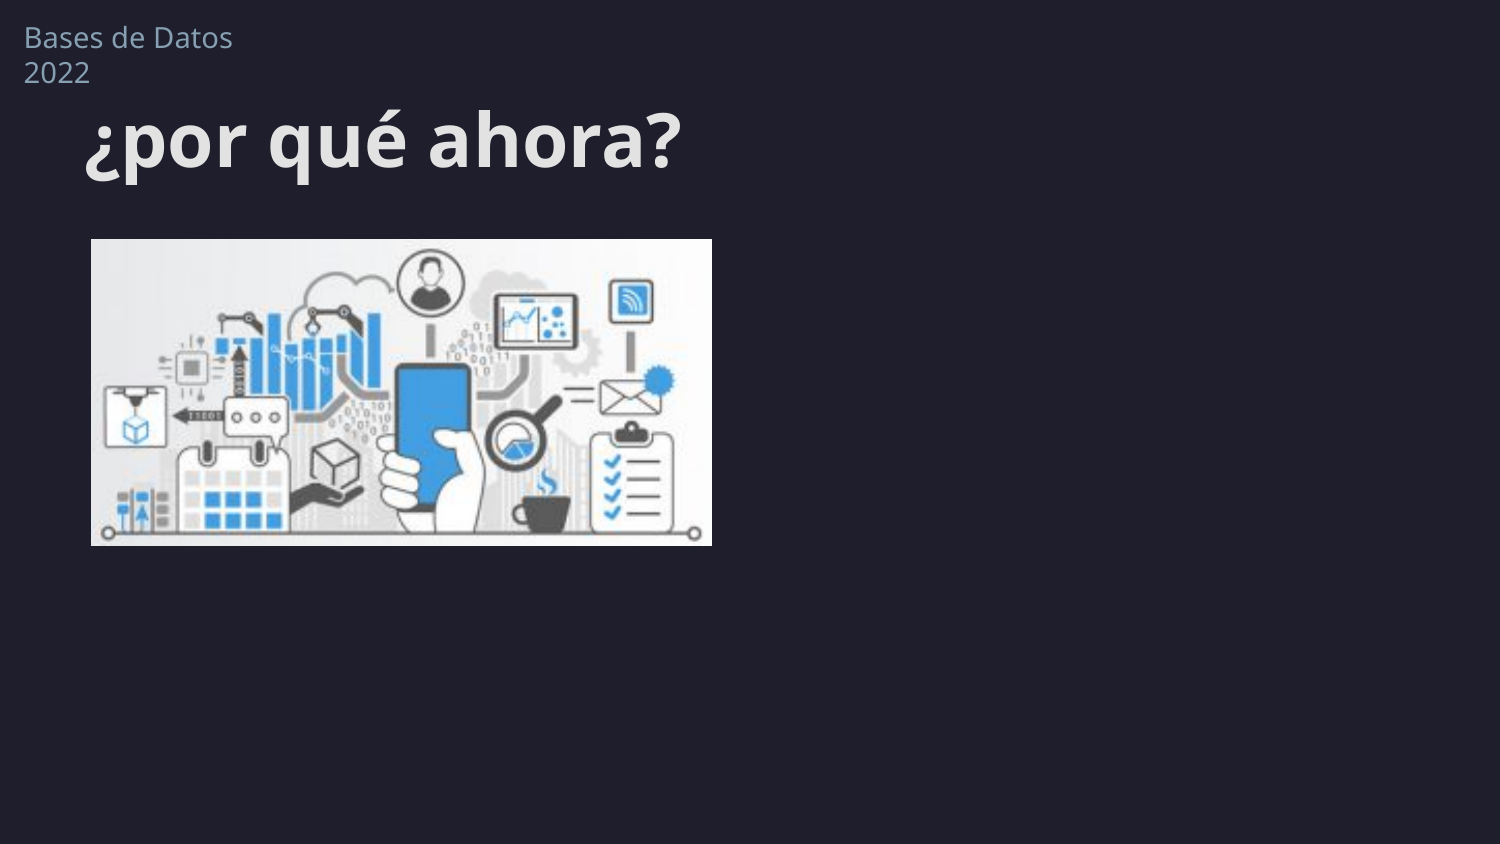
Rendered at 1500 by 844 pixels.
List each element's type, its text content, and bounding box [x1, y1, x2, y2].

title ¿por qué ahora? [69, 77, 1431, 226]
picture [91, 239, 712, 546]
